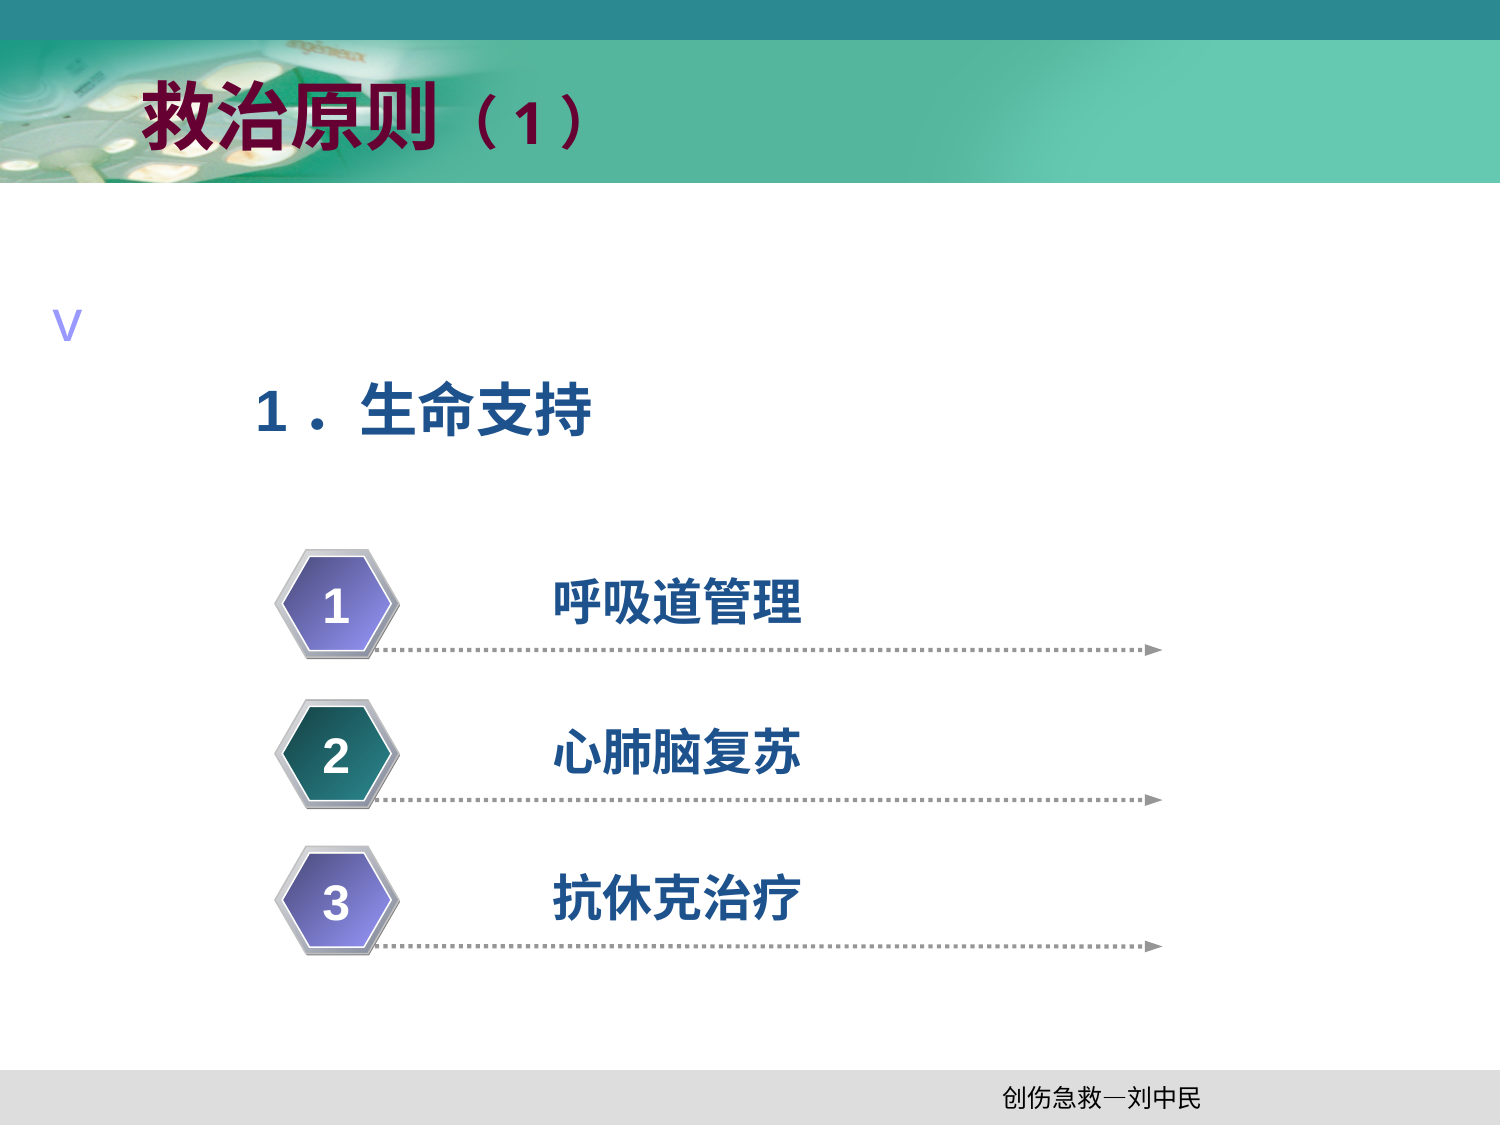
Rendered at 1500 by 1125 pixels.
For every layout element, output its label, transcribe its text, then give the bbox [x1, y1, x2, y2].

text_box 心肺脑复苏 [537, 712, 847, 788]
text_box 3 [307, 862, 366, 938]
text_box 救治原则（1） [125, 62, 1351, 168]
text_box 创伤急救—刘中民 [987, 1074, 1463, 1125]
text_box 呼吸道管理 [537, 562, 847, 638]
text_box [274, 699, 400, 810]
text_box 抗休克治疗 [537, 858, 847, 934]
list 1．生命支持 [37, 187, 1450, 963]
text_box 2 [307, 716, 366, 792]
text_box [274, 549, 400, 660]
text_box [274, 846, 400, 956]
text_box 1 [307, 566, 366, 642]
